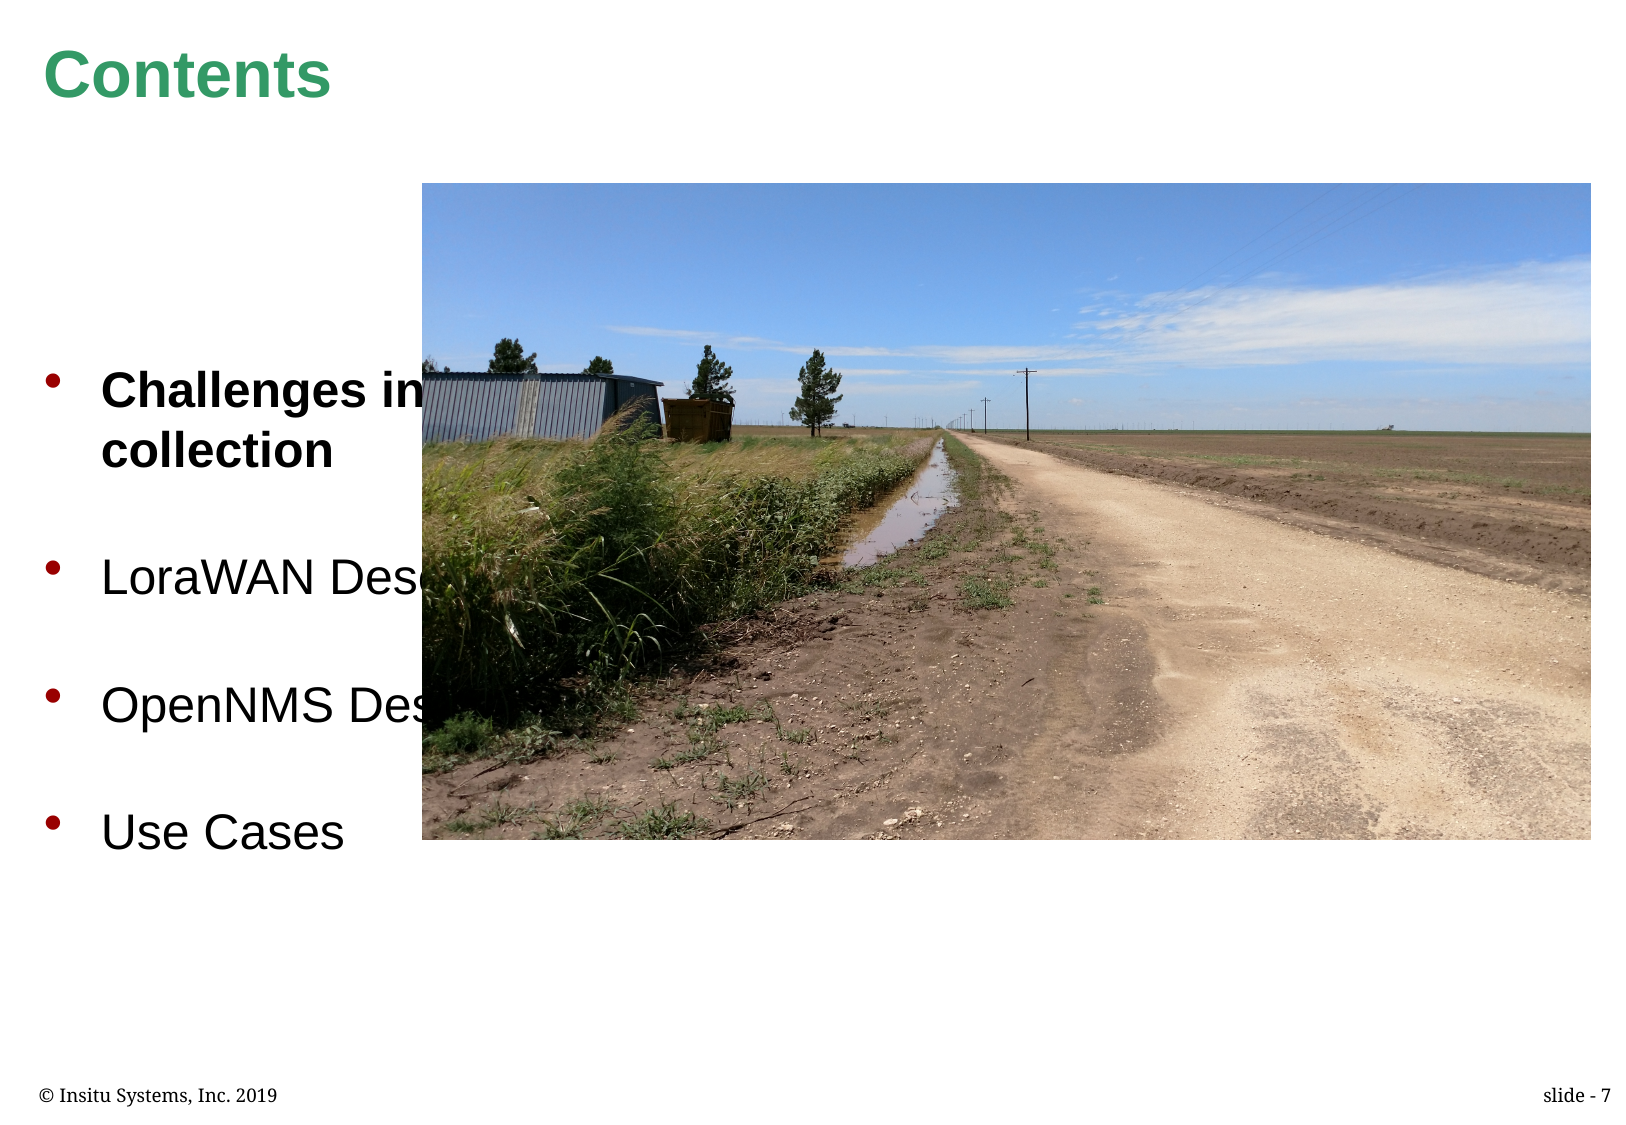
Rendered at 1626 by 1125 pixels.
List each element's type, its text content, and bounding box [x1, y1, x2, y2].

title Contents [28, 34, 1167, 105]
picture [422, 183, 1591, 841]
list Challenges in remote data collection LoraWAN Description OpenNMS Description Use Cases [28, 349, 789, 1033]
